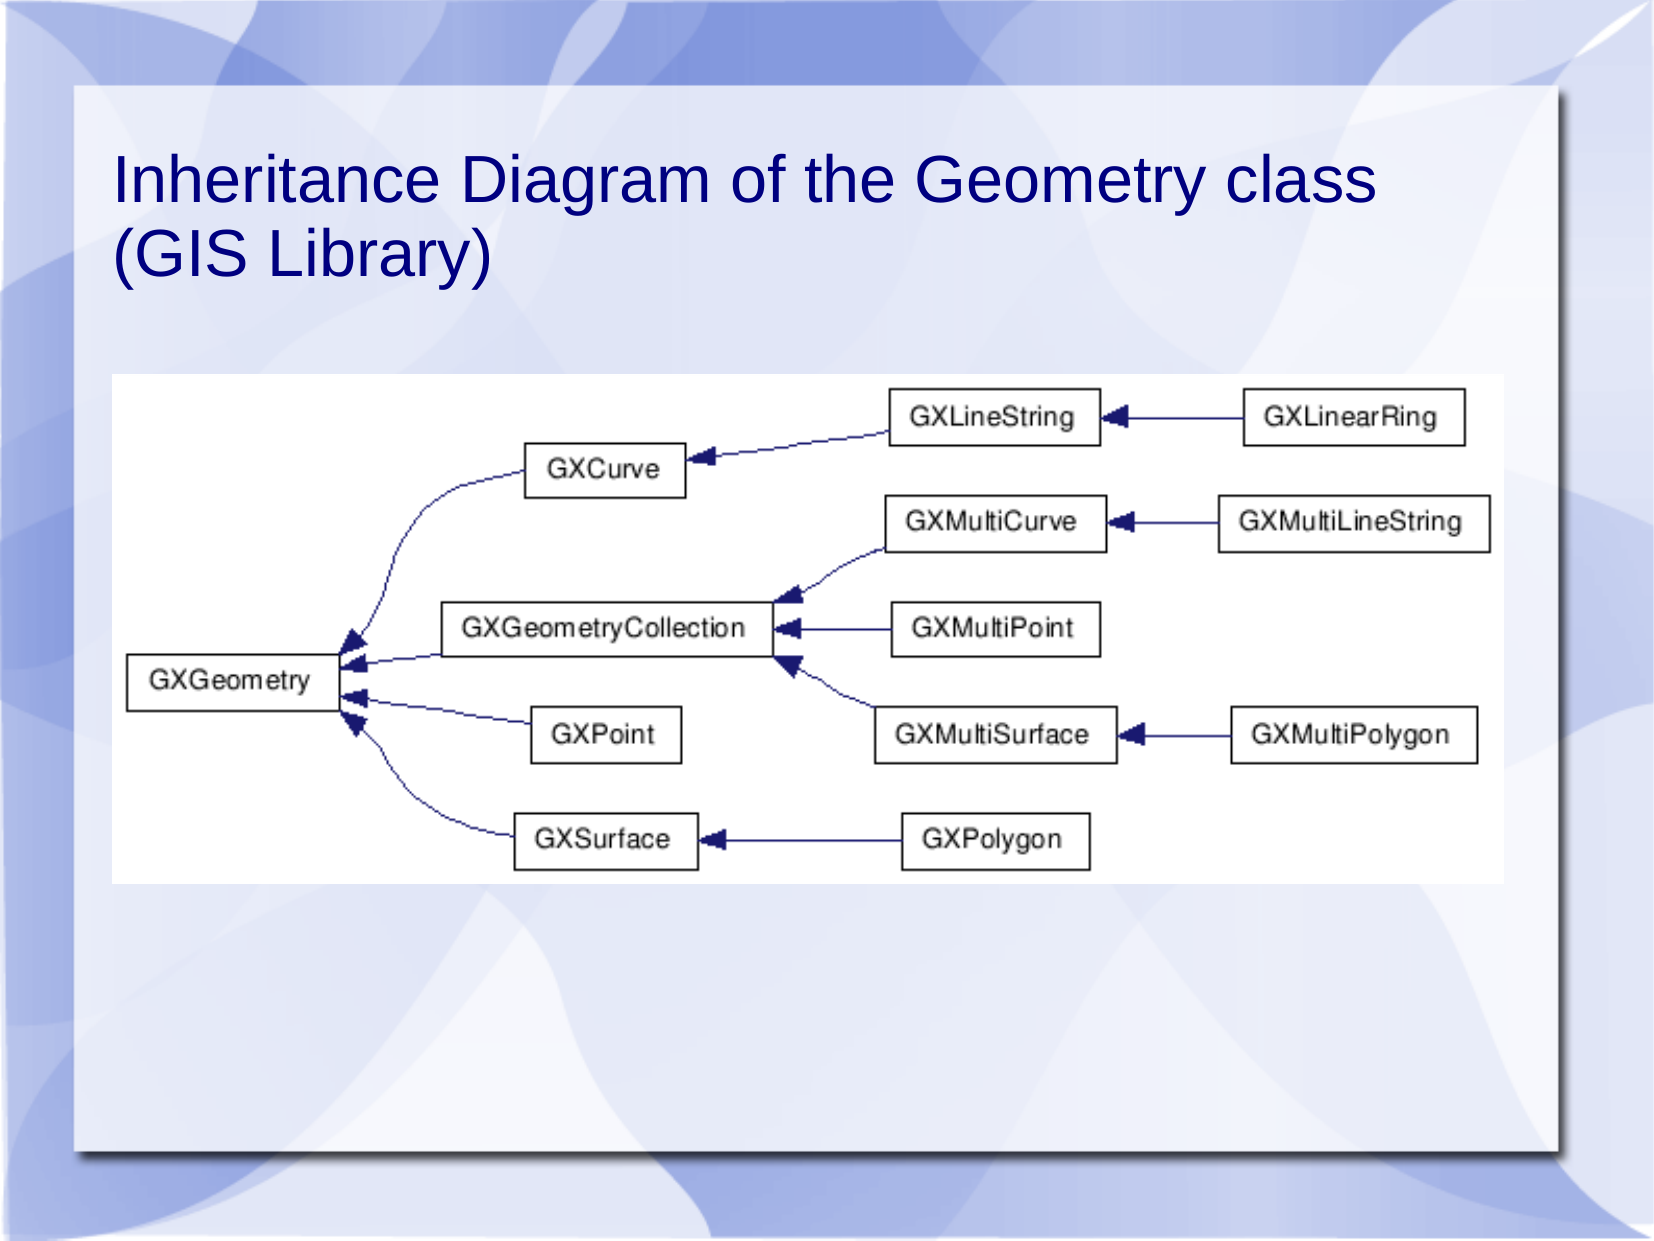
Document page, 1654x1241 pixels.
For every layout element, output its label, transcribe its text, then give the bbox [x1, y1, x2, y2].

list Inheritance Diagram of the Geometry class (GIS Library) [112, 141, 1471, 365]
picture [0, 0, 1654, 1241]
